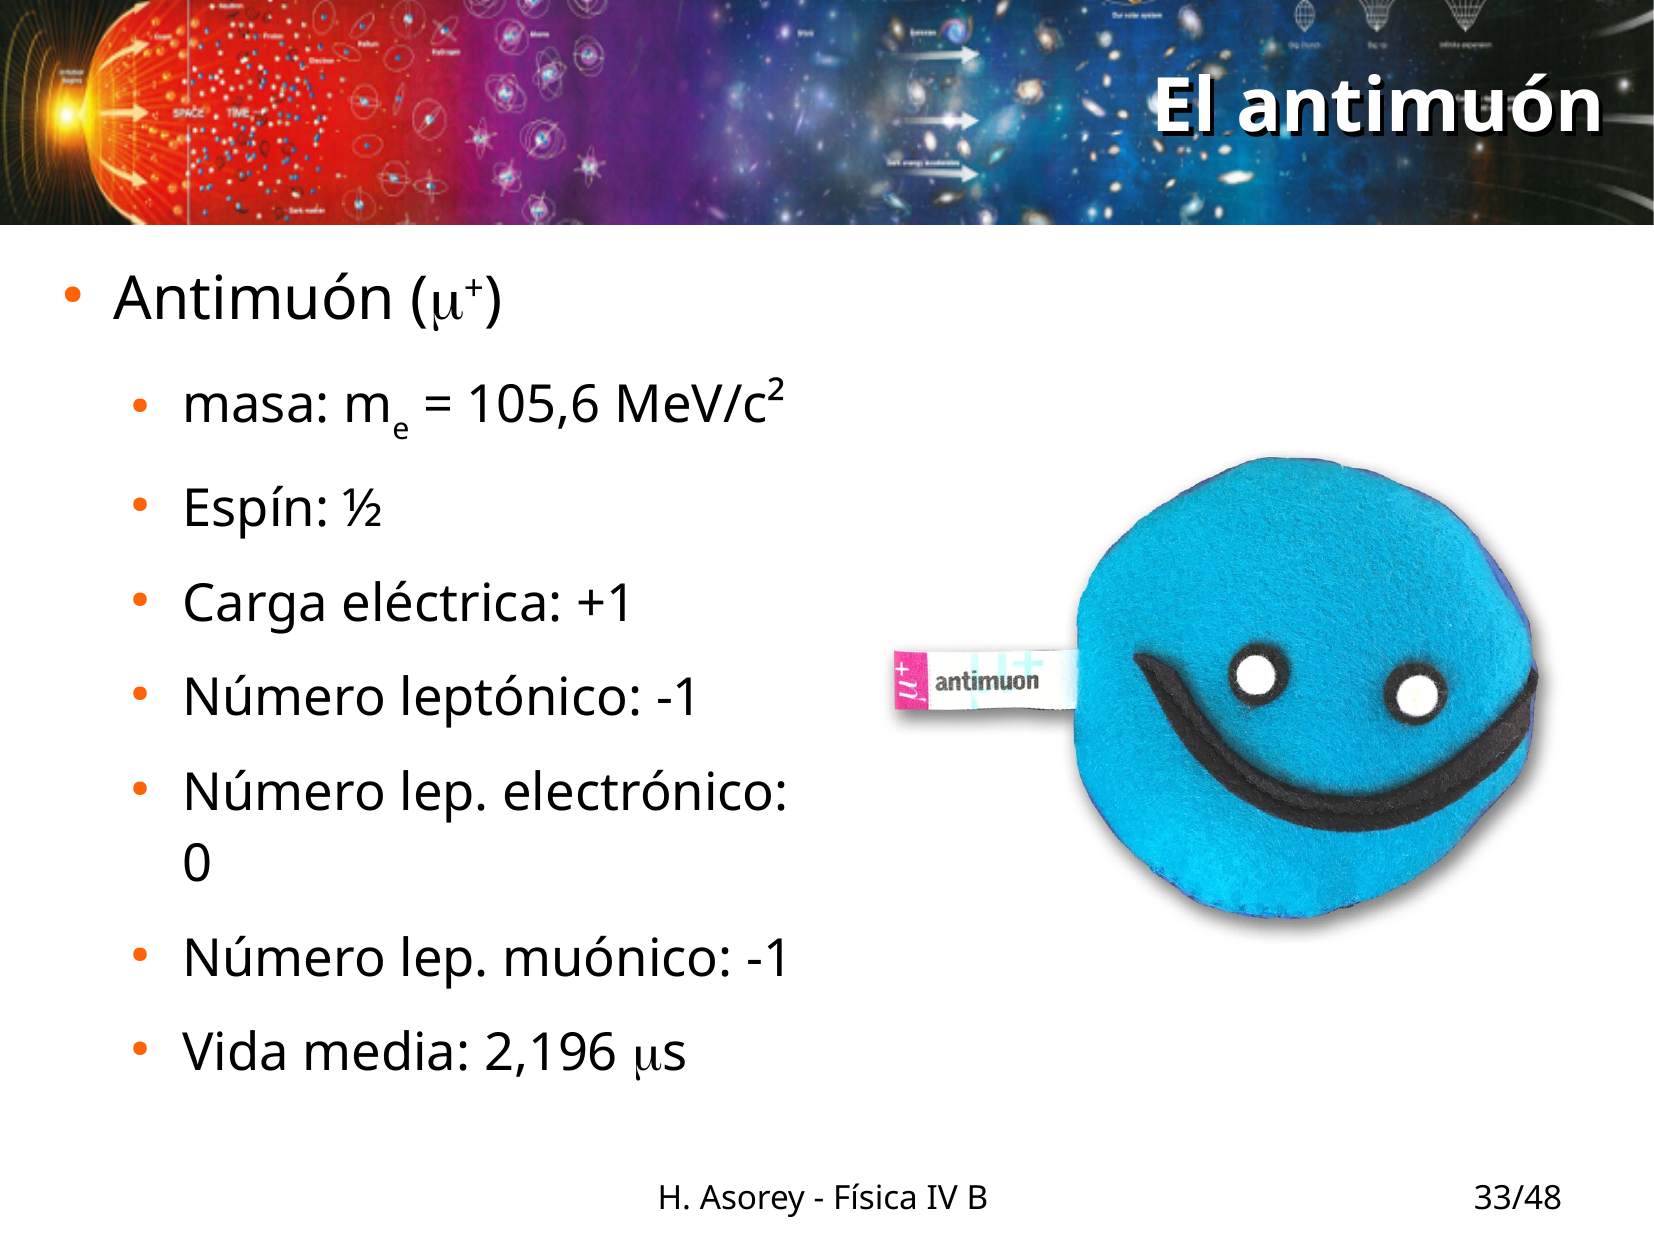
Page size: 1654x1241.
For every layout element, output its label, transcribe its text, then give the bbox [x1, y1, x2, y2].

picture [844, 399, 1606, 1011]
title El antimuón [45, 15, 1606, 191]
list Antimuón (m+) masa: me = 105,6 MeV/c² Espín: ½ Carga eléctrica: +1 Número leptónico: -1 Número lep. electrónico: 0 Número lep. muónico: -1 Vida media: 2,196 ms [45, 255, 807, 1156]
picture [0, 0, 1654, 225]
